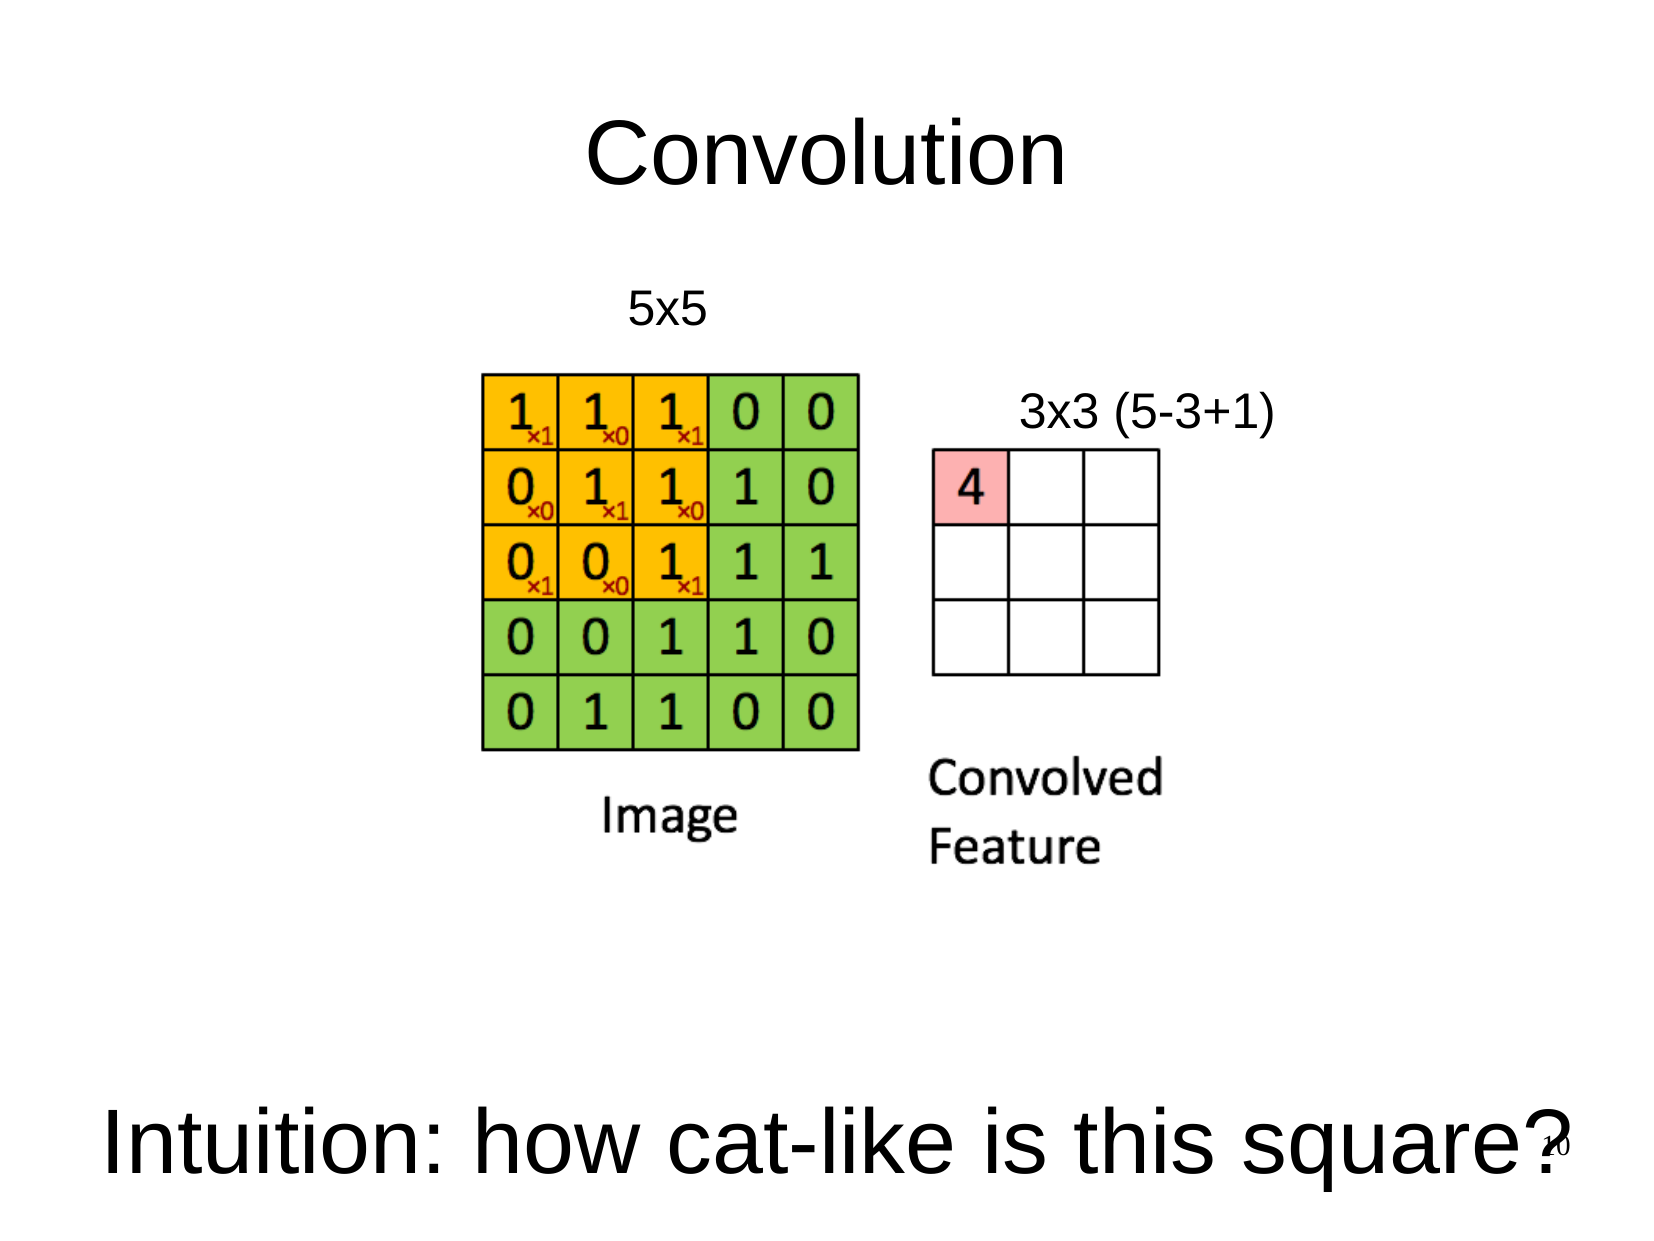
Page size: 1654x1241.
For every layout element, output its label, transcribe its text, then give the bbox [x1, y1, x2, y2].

picture [408, 300, 1231, 901]
text_box 3x3 (5-3+1) [960, 360, 1336, 463]
text_box Intuition: how cat-like is this square? [90, 1090, 1586, 1194]
title Convolution [82, 49, 1571, 257]
text_box 5x5 [585, 256, 751, 360]
